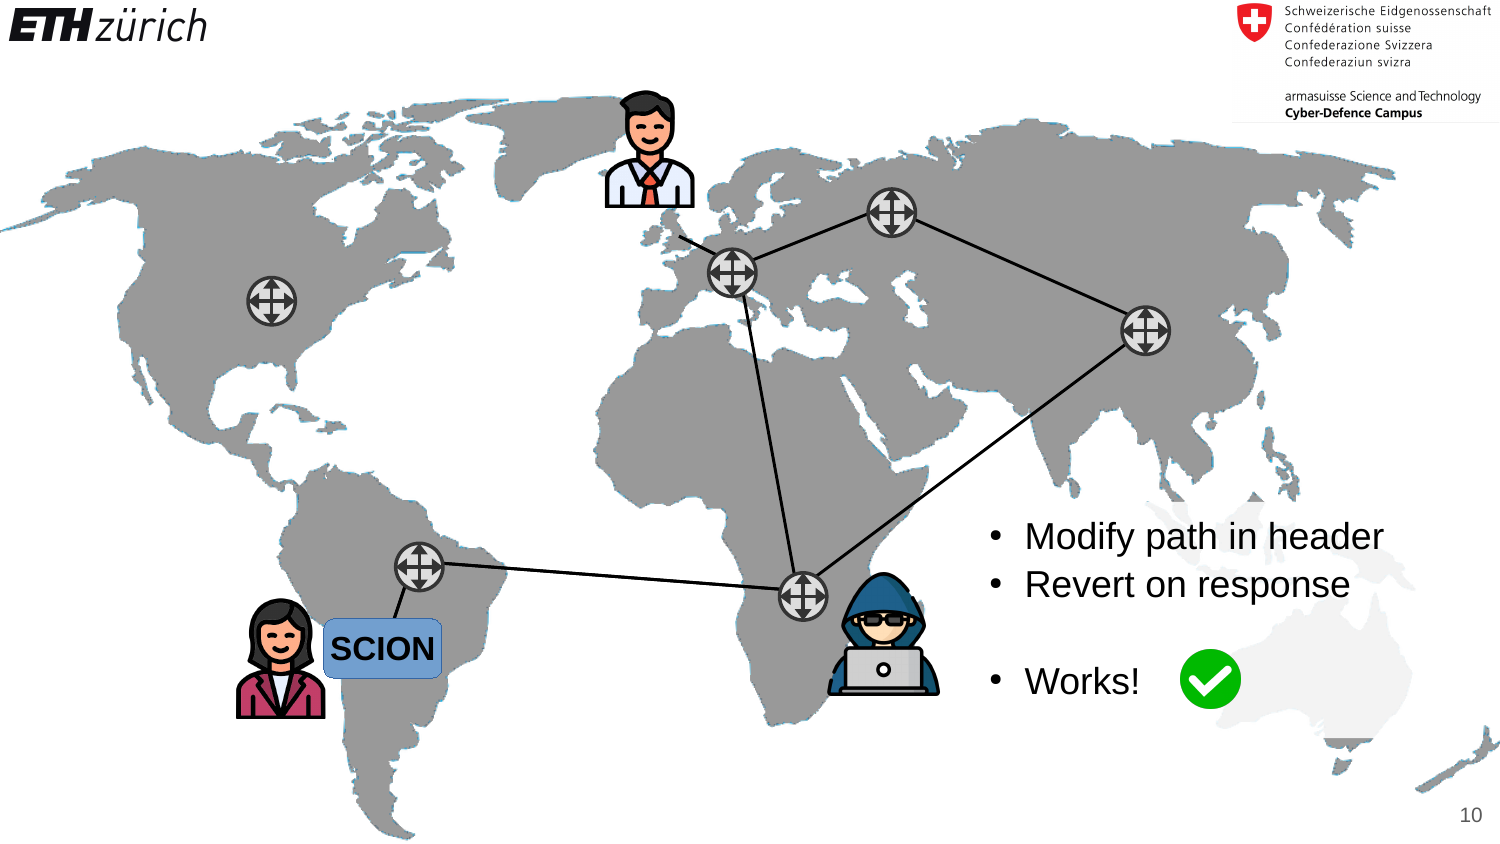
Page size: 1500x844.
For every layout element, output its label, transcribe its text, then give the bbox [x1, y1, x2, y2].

text_box [868, 188, 916, 237]
text_box [779, 572, 822, 621]
text_box [1122, 307, 1170, 355]
text_box SCION [323, 618, 442, 679]
text_box [708, 249, 756, 297]
text_box Modify path in header Revert on response Works! [974, 501, 1418, 739]
text_box [395, 543, 443, 591]
picture [0, 0, 1500, 844]
text_box [248, 277, 296, 325]
picture [8, 8, 207, 42]
